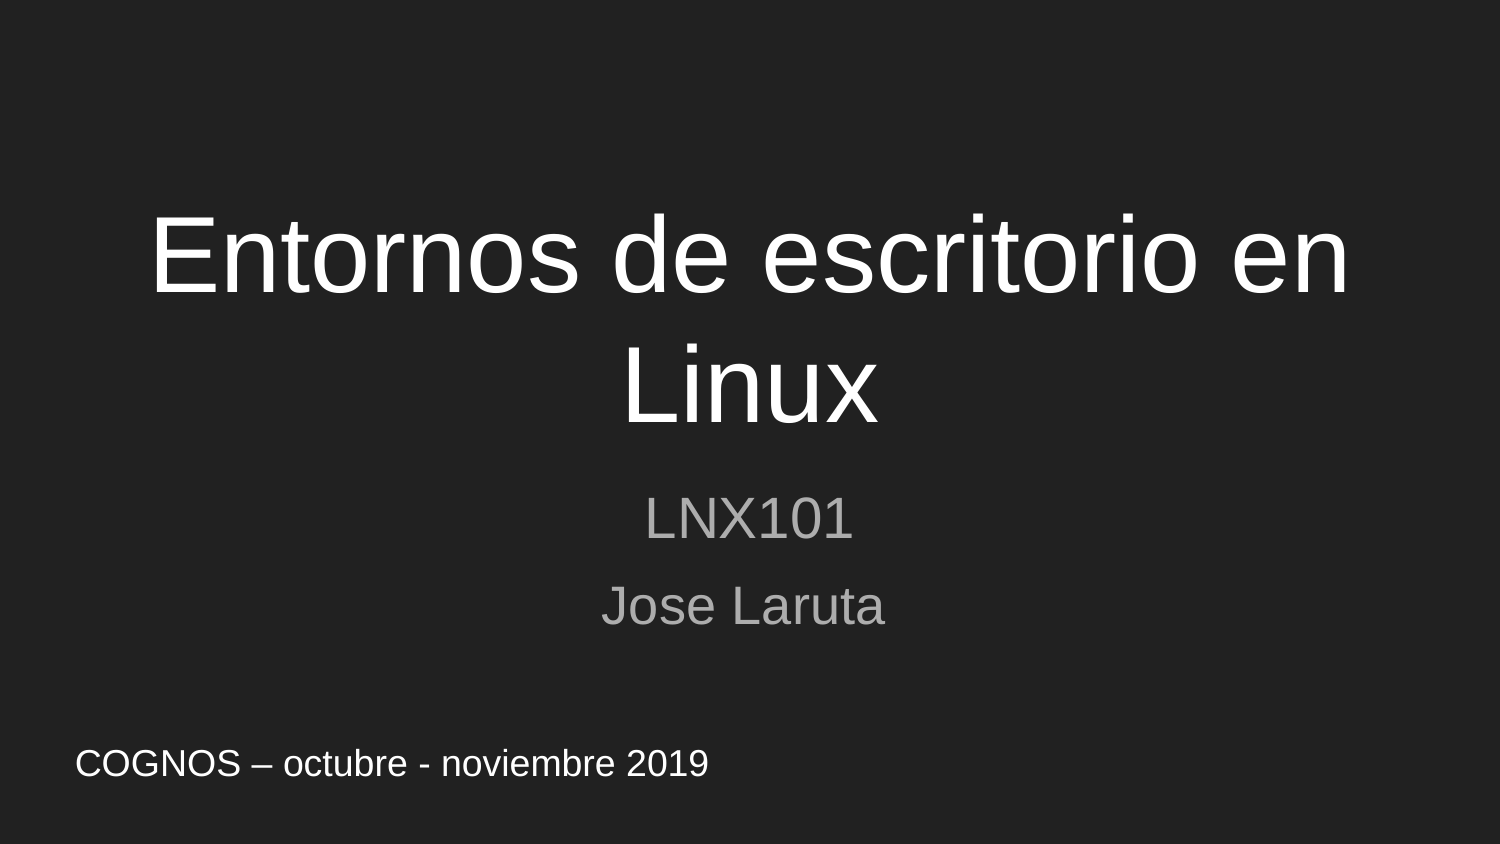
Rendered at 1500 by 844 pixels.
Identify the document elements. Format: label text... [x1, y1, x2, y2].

title Entornos de escritorio en Linux [51, 122, 1449, 459]
subtitle LNX101 [51, 464, 1449, 595]
text_box COGNOS – octubre - noviembre 2019 [60, 735, 1441, 792]
text_box Jose Laruta [45, 555, 1443, 685]
